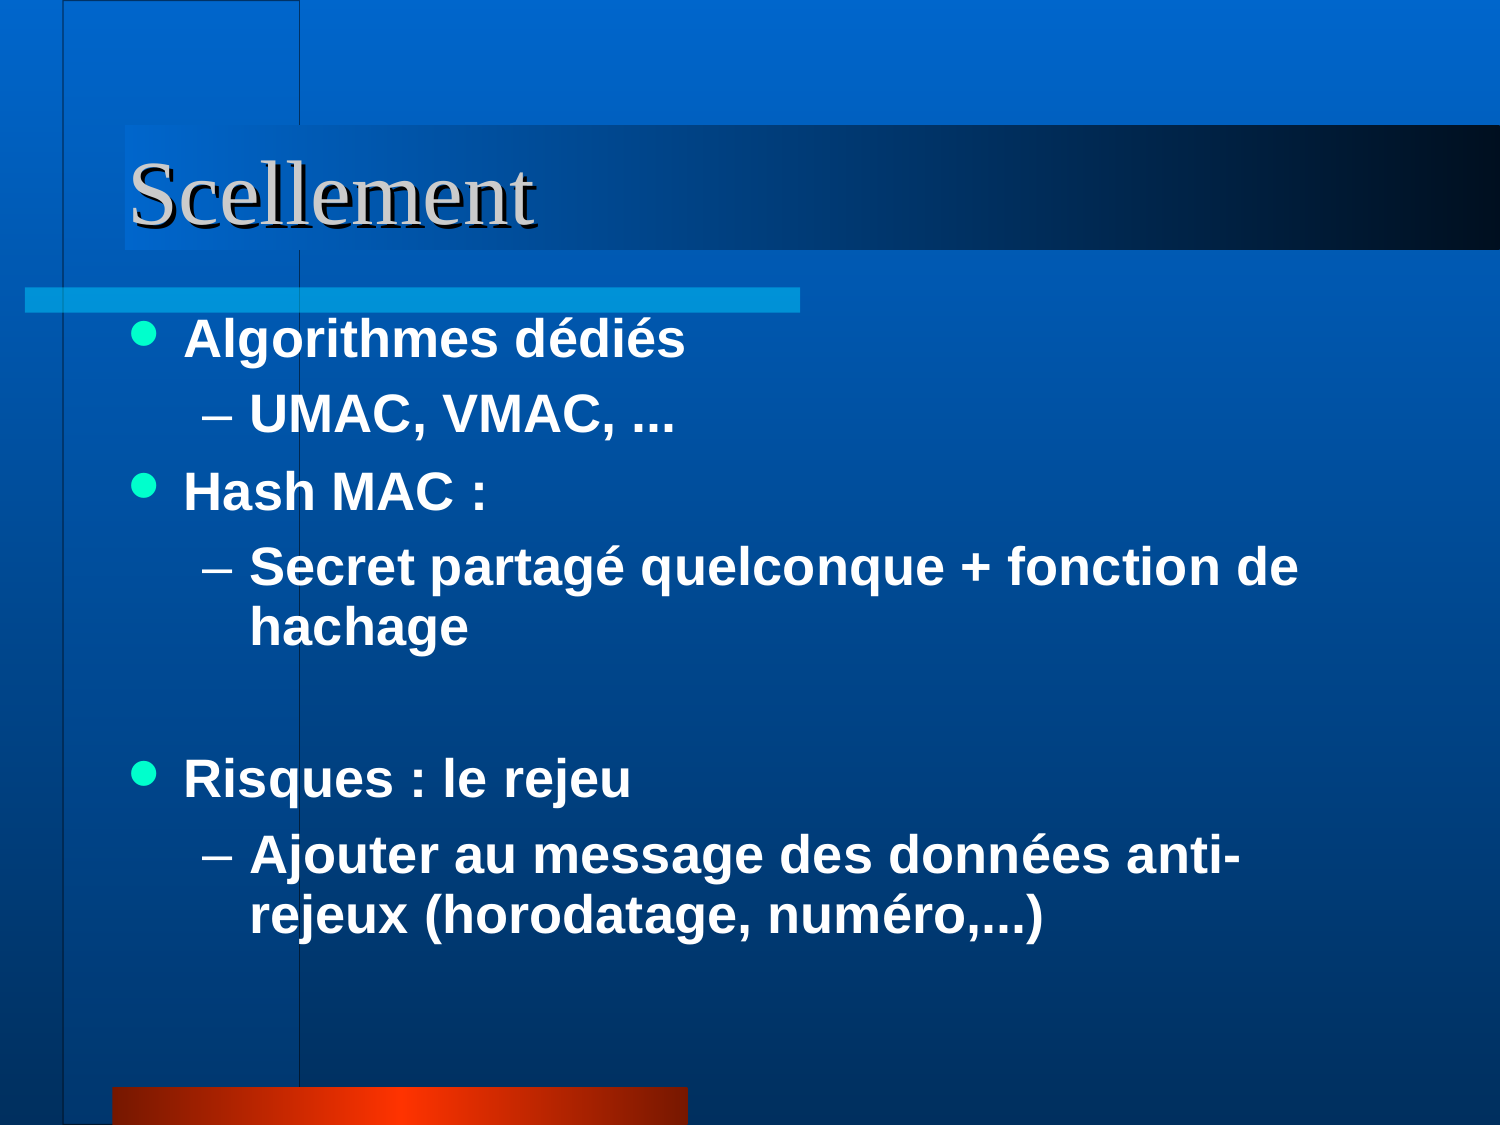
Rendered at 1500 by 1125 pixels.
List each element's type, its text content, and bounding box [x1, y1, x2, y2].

list Algorithmes dédiés UMAC, VMAC, ... Hash MAC : Secret partagé quelconque + fonction de hachage Risques : le rejeu Ajouter au message des données anti-rejeux (horodatage, numéro,...) [112, 301, 1388, 1071]
title Scellement [112, 99, 1388, 288]
